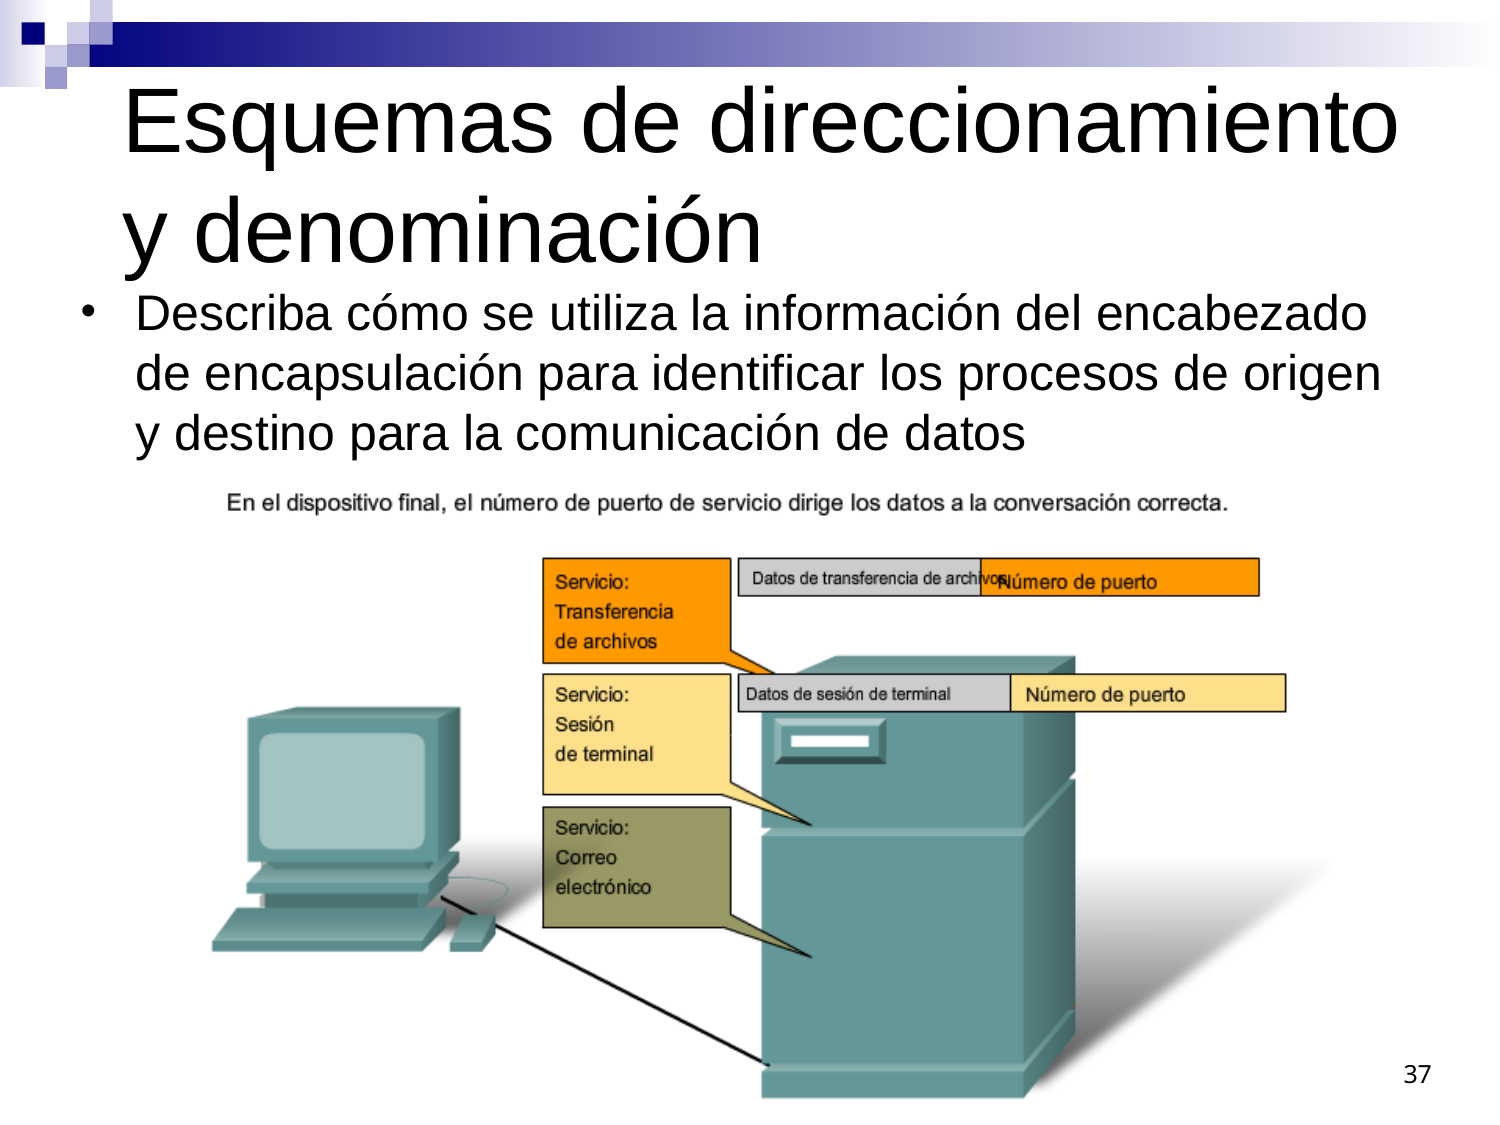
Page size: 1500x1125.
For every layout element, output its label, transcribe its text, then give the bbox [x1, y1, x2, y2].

text_box Describa cómo se utiliza la información del encabezado de encapsulación para identificar los procesos de origen y destino para la comunicación de datos [64, 273, 1411, 1107]
text_box <número> [1074, 1025, 1447, 1101]
text_box Esquemas de direccionamiento y denominación [107, 52, 1444, 289]
picture [205, 489, 1343, 1118]
